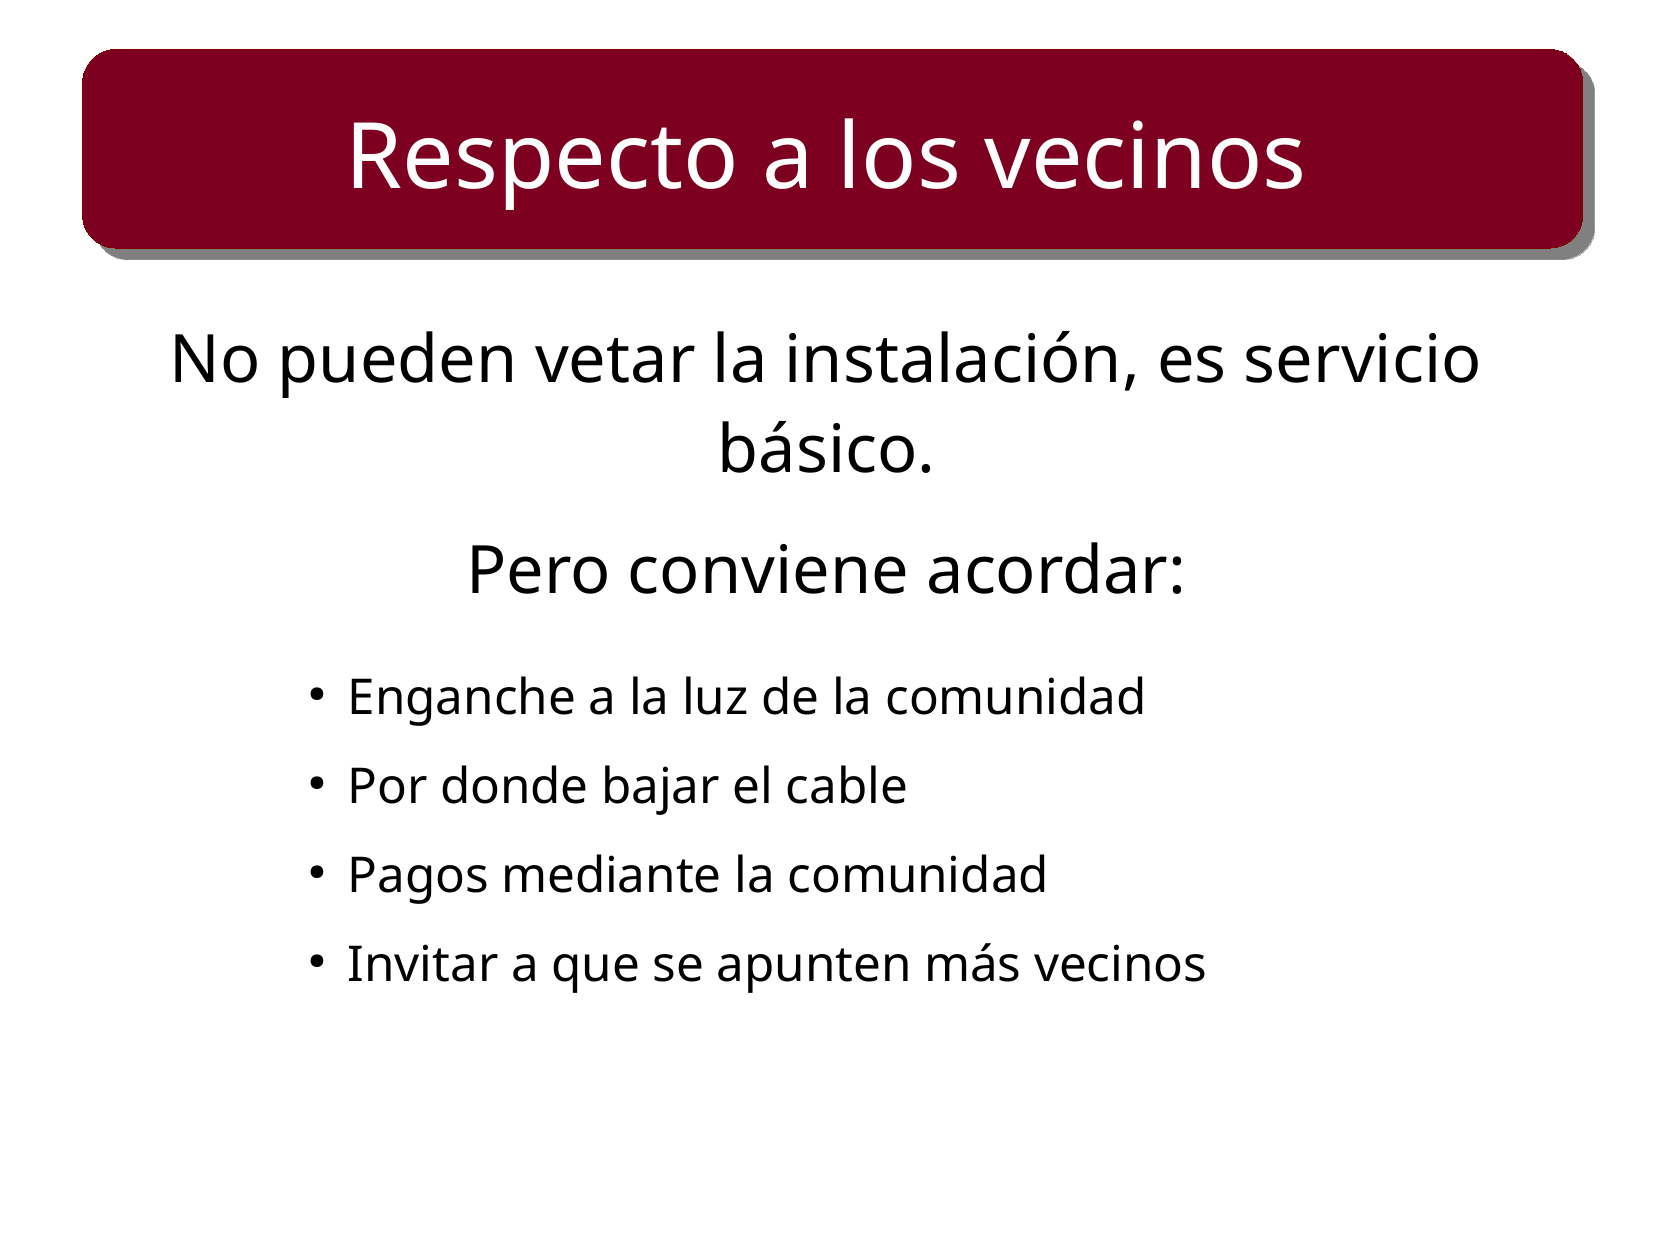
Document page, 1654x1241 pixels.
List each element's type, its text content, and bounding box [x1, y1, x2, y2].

list Enganche a la luz de la comunidad Por donde bajar el cable Pagos mediante la comunidad Invitar a que se apunten más vecinos [295, 661, 1382, 1005]
list No pueden vetar la instalación, es servicio básico. Pero conviene acordar: [82, 290, 1571, 634]
title Respecto a los vecinos [82, 49, 1571, 257]
